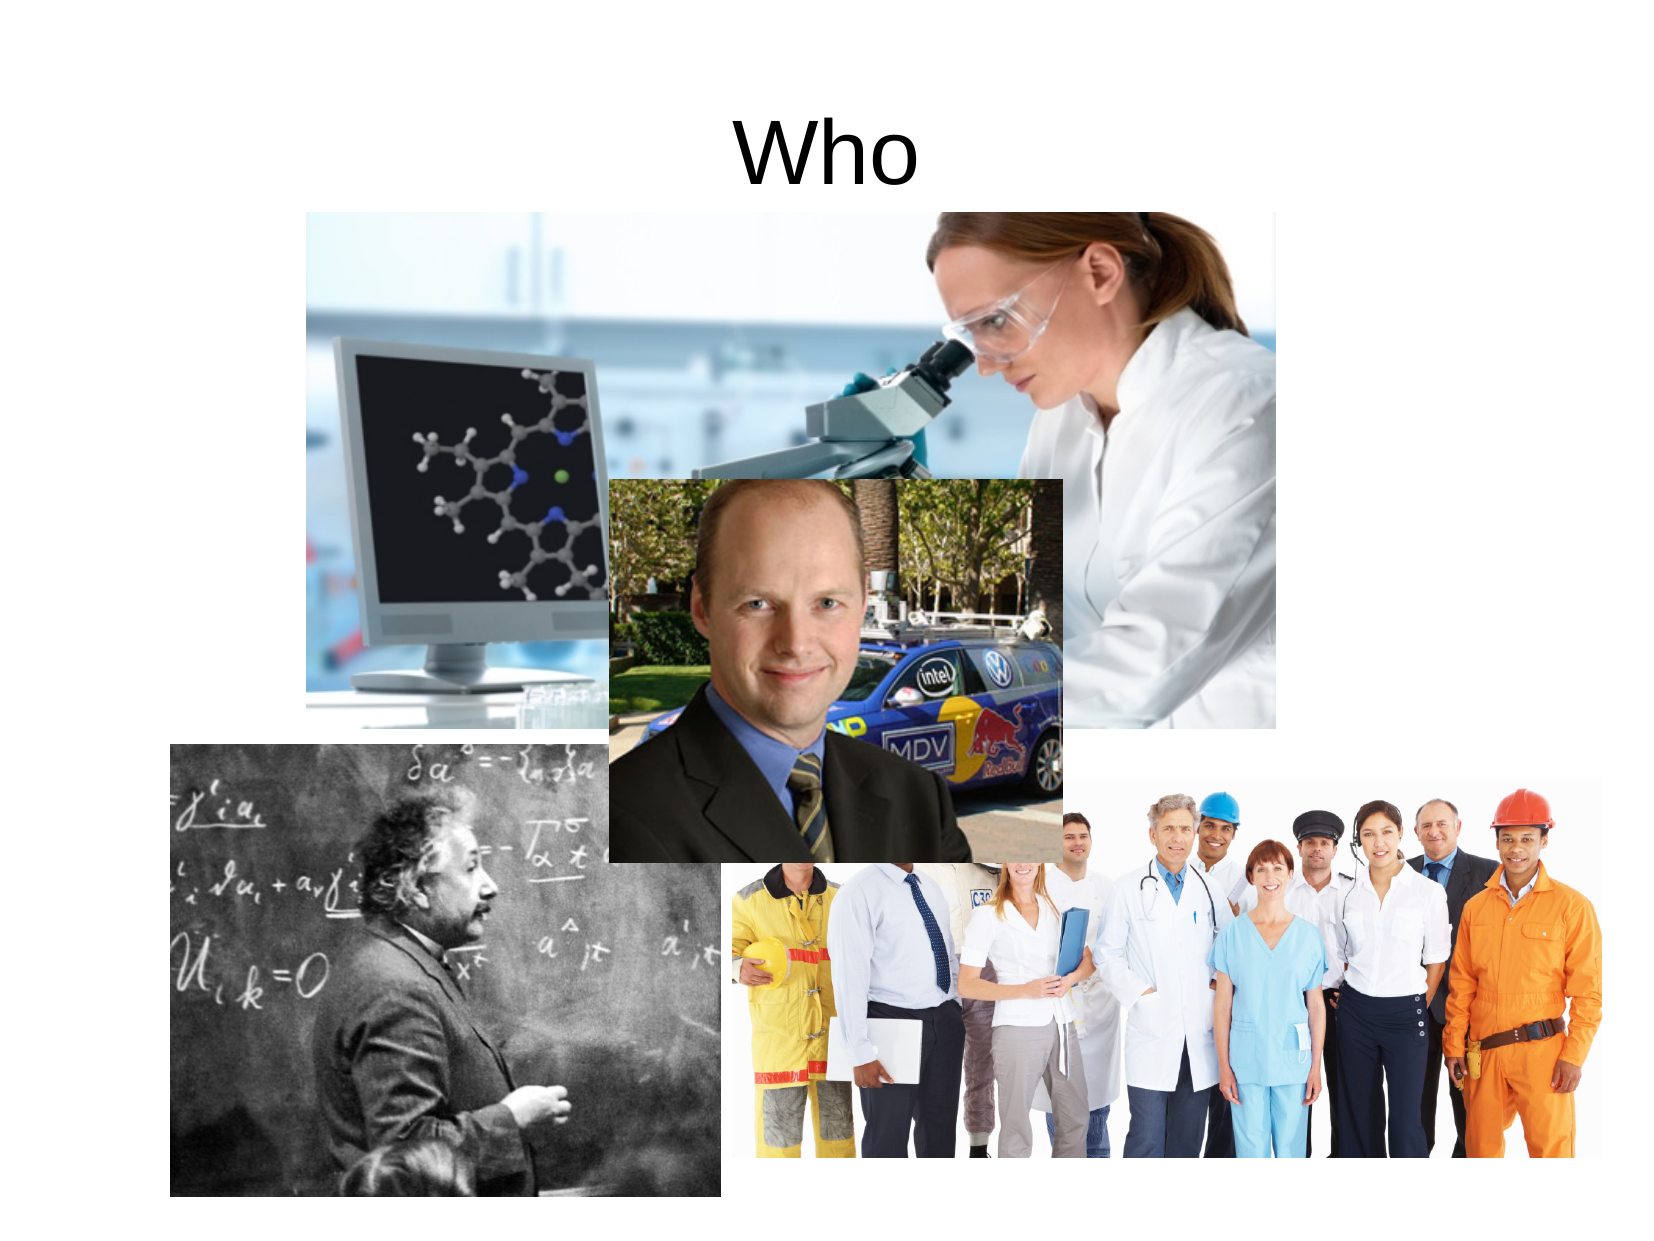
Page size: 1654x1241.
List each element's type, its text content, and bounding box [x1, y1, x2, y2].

title Who [82, 49, 1571, 257]
picture [170, 212, 1602, 1197]
